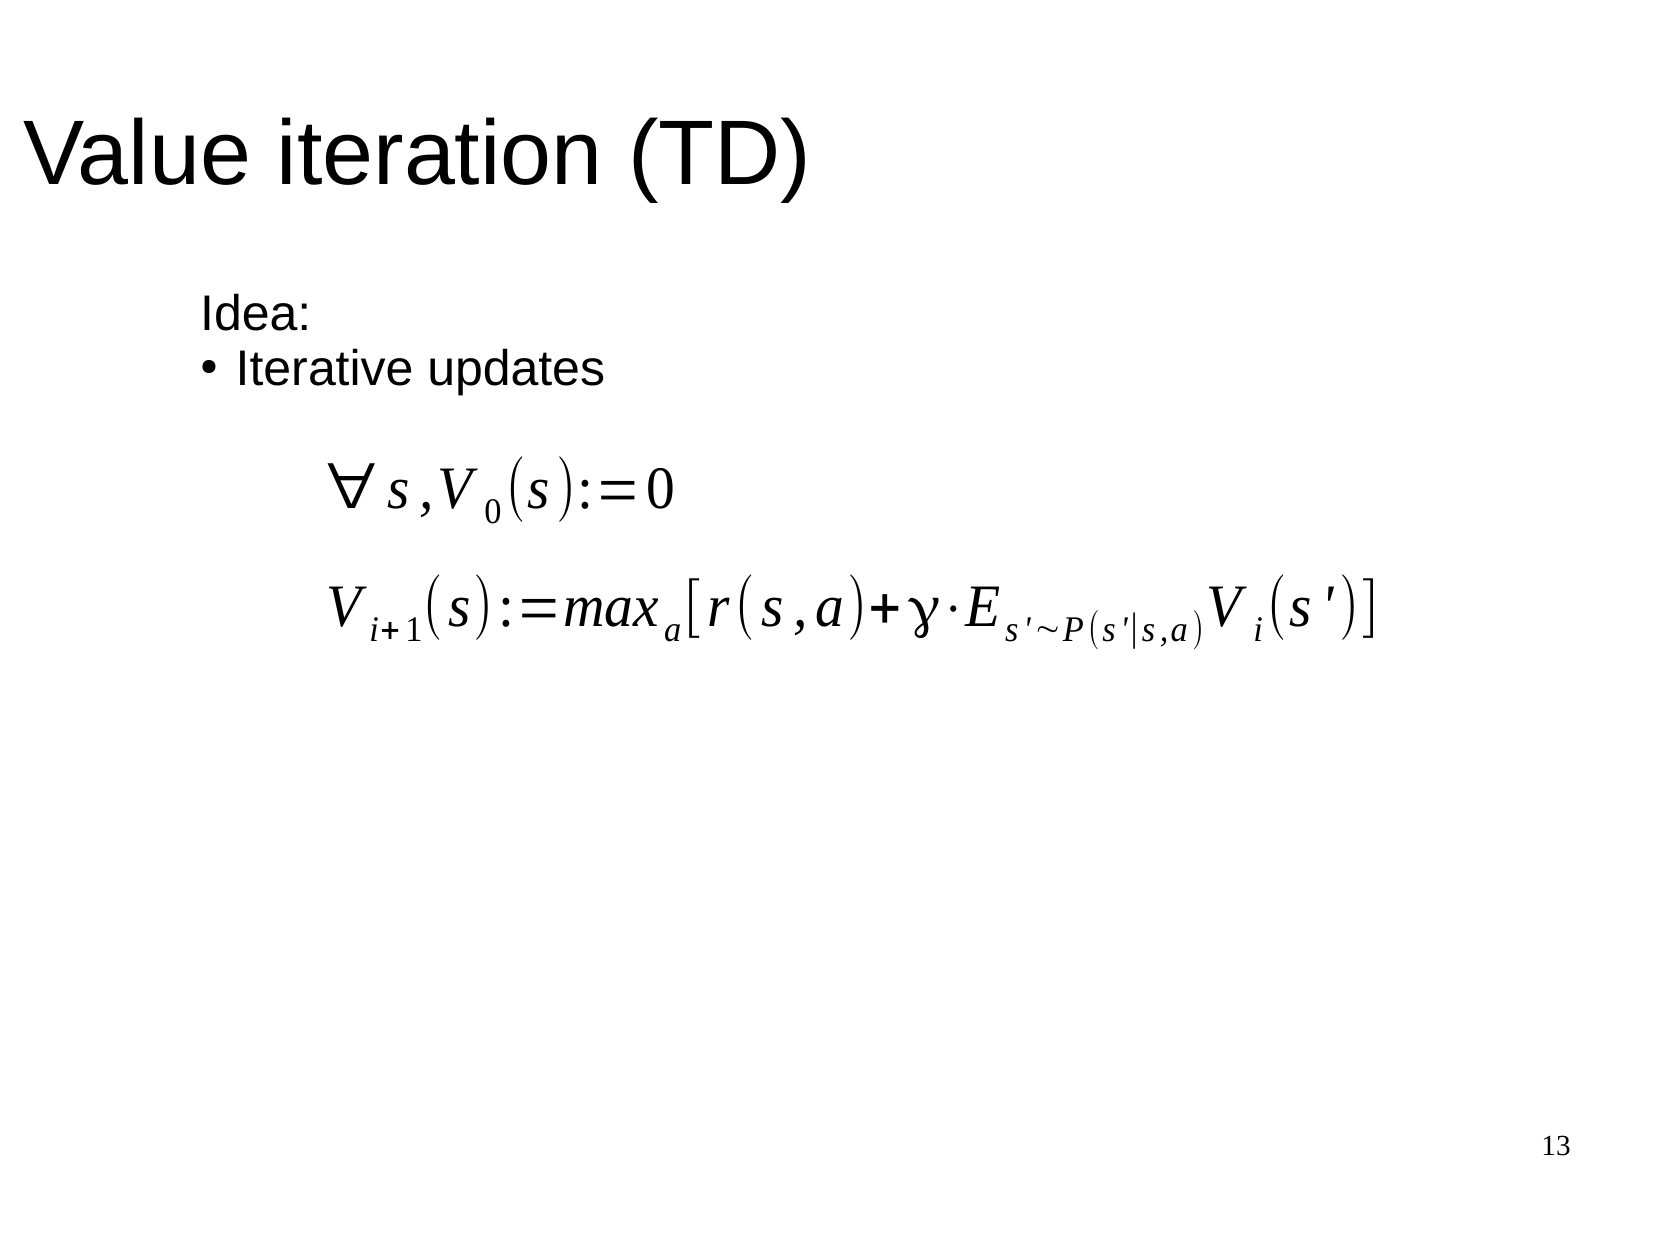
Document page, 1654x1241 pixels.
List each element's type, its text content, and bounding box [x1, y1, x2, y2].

title Value iteration (TD) [23, 49, 1512, 257]
chart [311, 451, 688, 530]
chart [311, 570, 1391, 651]
text_box Idea: Iterative updates [150, 277, 1231, 571]
